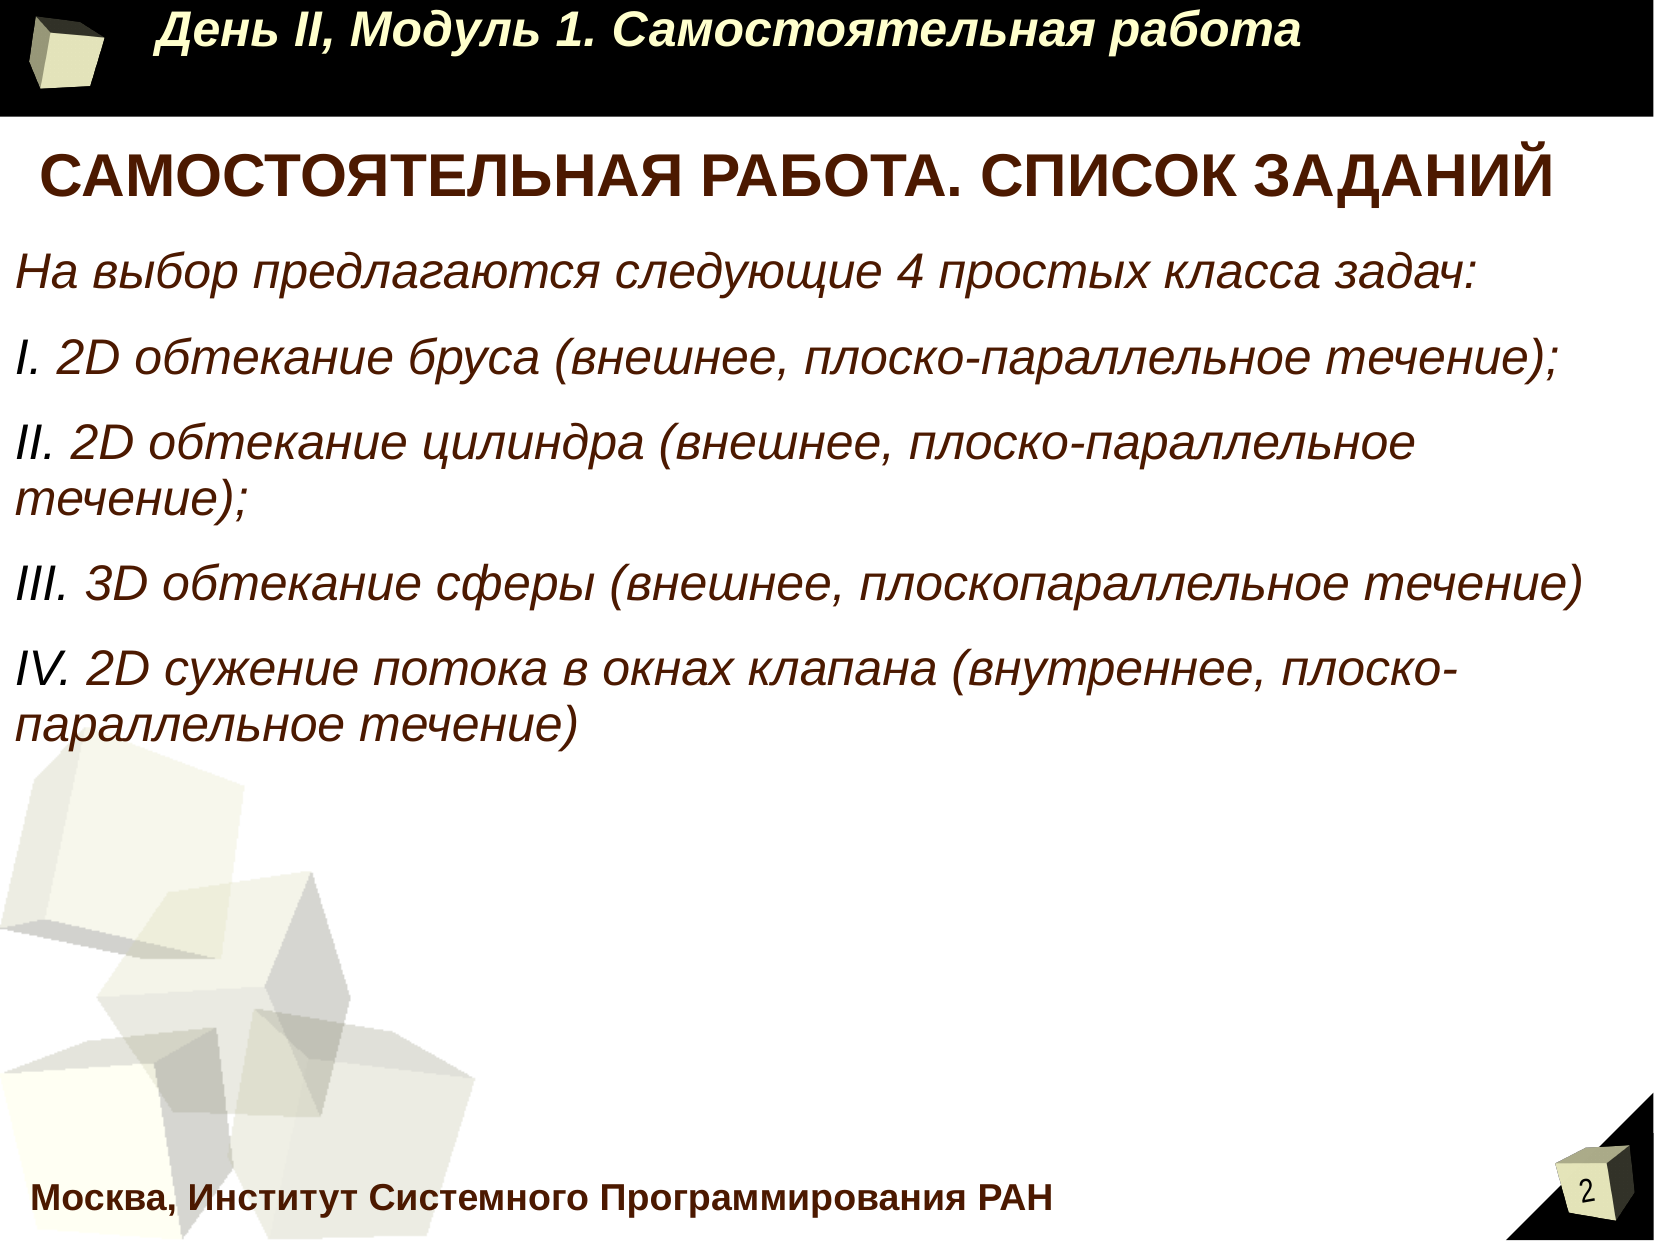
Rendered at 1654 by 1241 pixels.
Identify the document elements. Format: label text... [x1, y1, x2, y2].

text_box На выбор предлагаются следующие 4 простых класса задач: 2D обтекание бруса (внешнее, плоско-параллельное течение); 2D обтекание цилиндра (внешнее, плоско-параллельное течение); 3D обтекание сферы (внешнее, плоскопараллельное течение) 2D сужение потока в окнах клапана (внутреннее, плоско-параллельное течение) [0, 236, 1654, 760]
picture [0, 760, 477, 1241]
text_box САМОСТОЯТЕЛЬНАЯ РАБОТА. СПИСОК ЗАДАНИЙ [24, 134, 1625, 225]
picture [464, 1193, 472, 1198]
